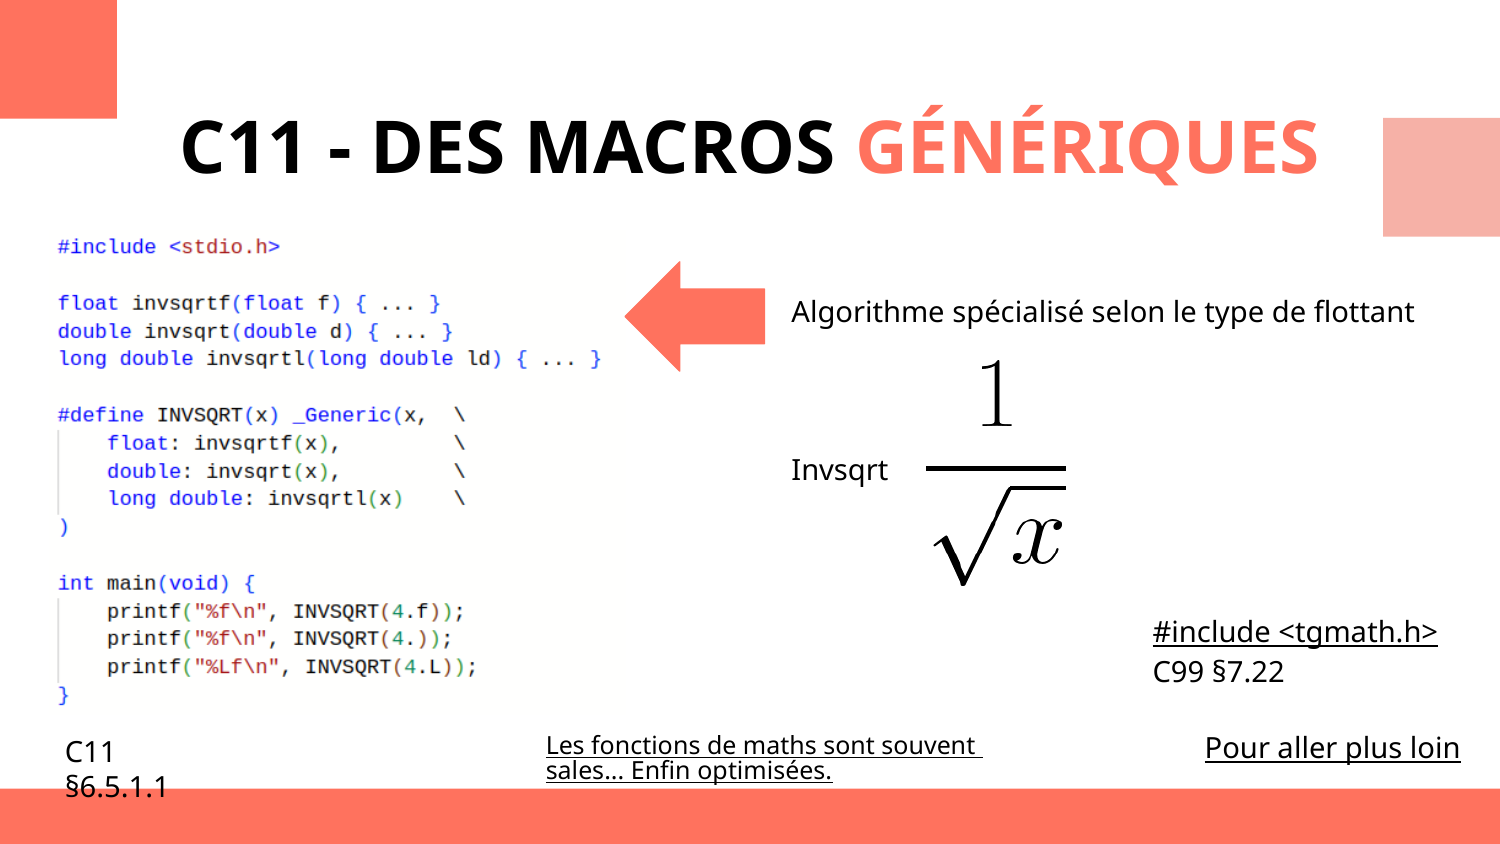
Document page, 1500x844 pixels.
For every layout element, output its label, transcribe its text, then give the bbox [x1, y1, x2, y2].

picture [49, 230, 626, 715]
text_box C11 §6.5.1.1 [49, 718, 243, 790]
title C11 - DES MACROS GÉNÉRIQUES [0, 107, 1500, 181]
text_box Les fonctions de maths sont souvent sales... Enfin optimisées. [530, 714, 1007, 796]
text_box #include <tgmath.h> C99 §7.22 [1137, 598, 1497, 696]
text_box Invsqrt [776, 436, 926, 510]
picture [926, 360, 1066, 586]
text_box Pour aller plus loin [1189, 714, 1500, 788]
text_box [625, 261, 765, 371]
text_box Algorithme spécialisé selon le type de flottant [776, 278, 1497, 339]
